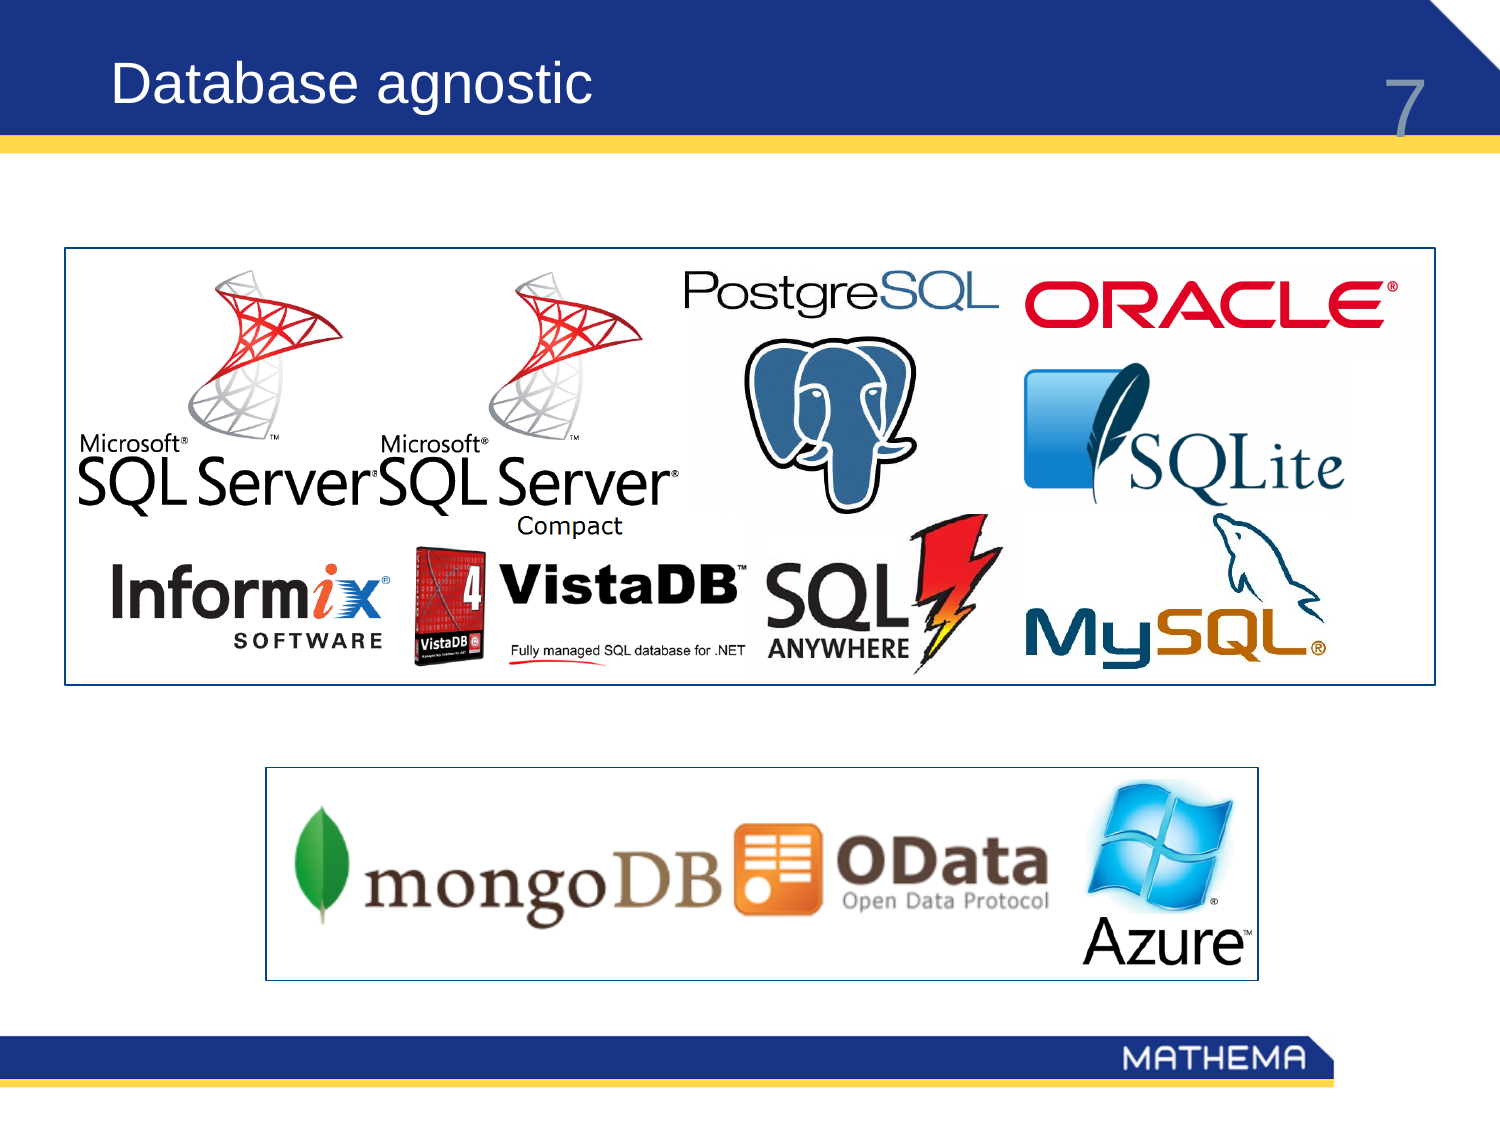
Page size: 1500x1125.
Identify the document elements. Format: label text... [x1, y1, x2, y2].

picture [0, 0, 1500, 1125]
title Database agnostic [75, 0, 1426, 174]
text_box [64, 248, 1436, 686]
text_box [265, 767, 1258, 981]
